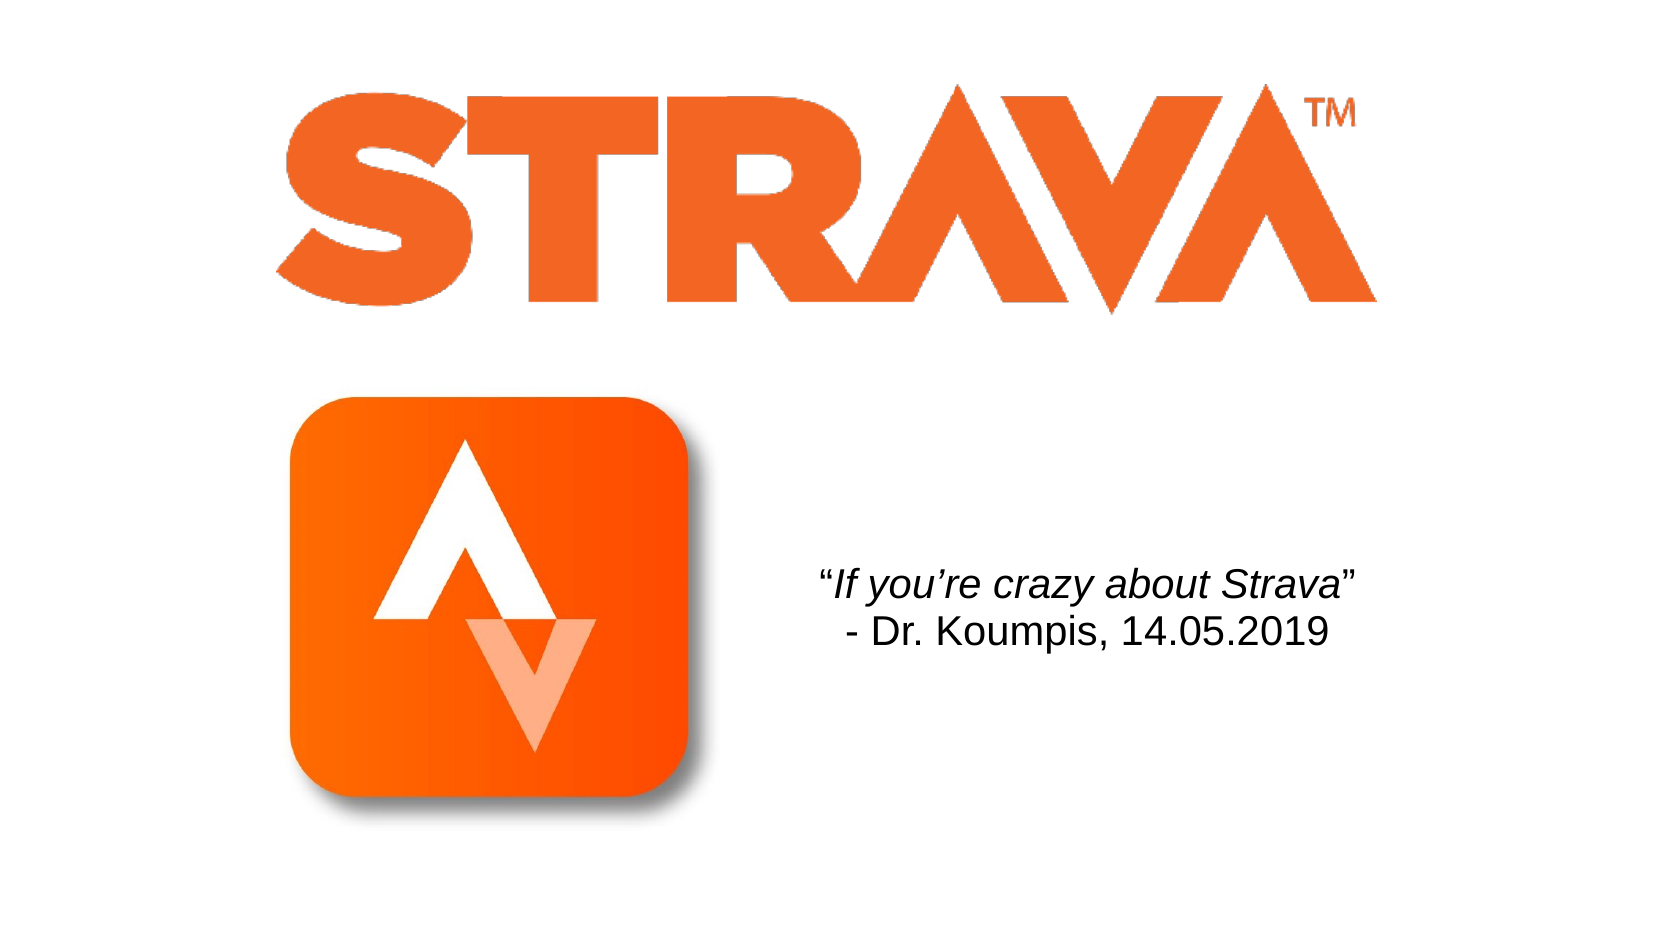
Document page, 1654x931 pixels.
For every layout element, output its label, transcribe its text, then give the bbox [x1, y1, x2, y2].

picture [270, 375, 763, 840]
picture [276, 84, 1377, 316]
text_box “If you’re crazy about Strava” - Dr. Koumpis, 14.05.2019 [795, 382, 1381, 833]
